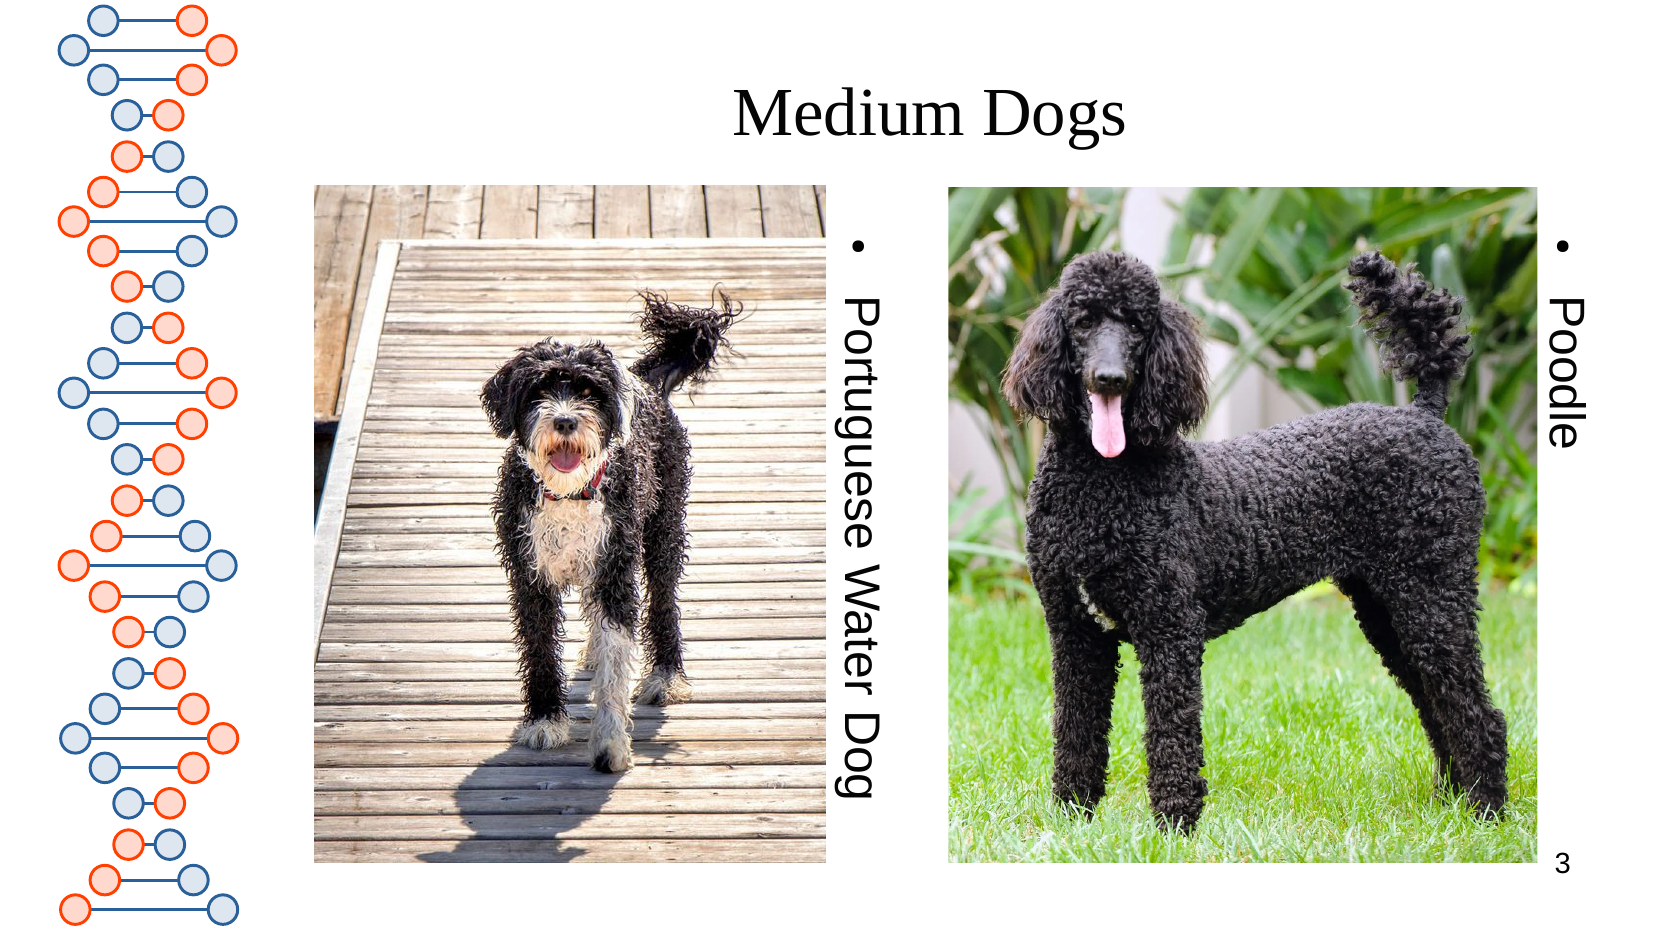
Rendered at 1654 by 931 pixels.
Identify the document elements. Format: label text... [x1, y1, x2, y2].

list Poodle [1538, 224, 1595, 764]
list Portuguese Water Dog [242, 224, 891, 931]
title Medium Dogs [265, 35, 1595, 189]
picture [948, 187, 1538, 863]
picture [314, 185, 826, 863]
